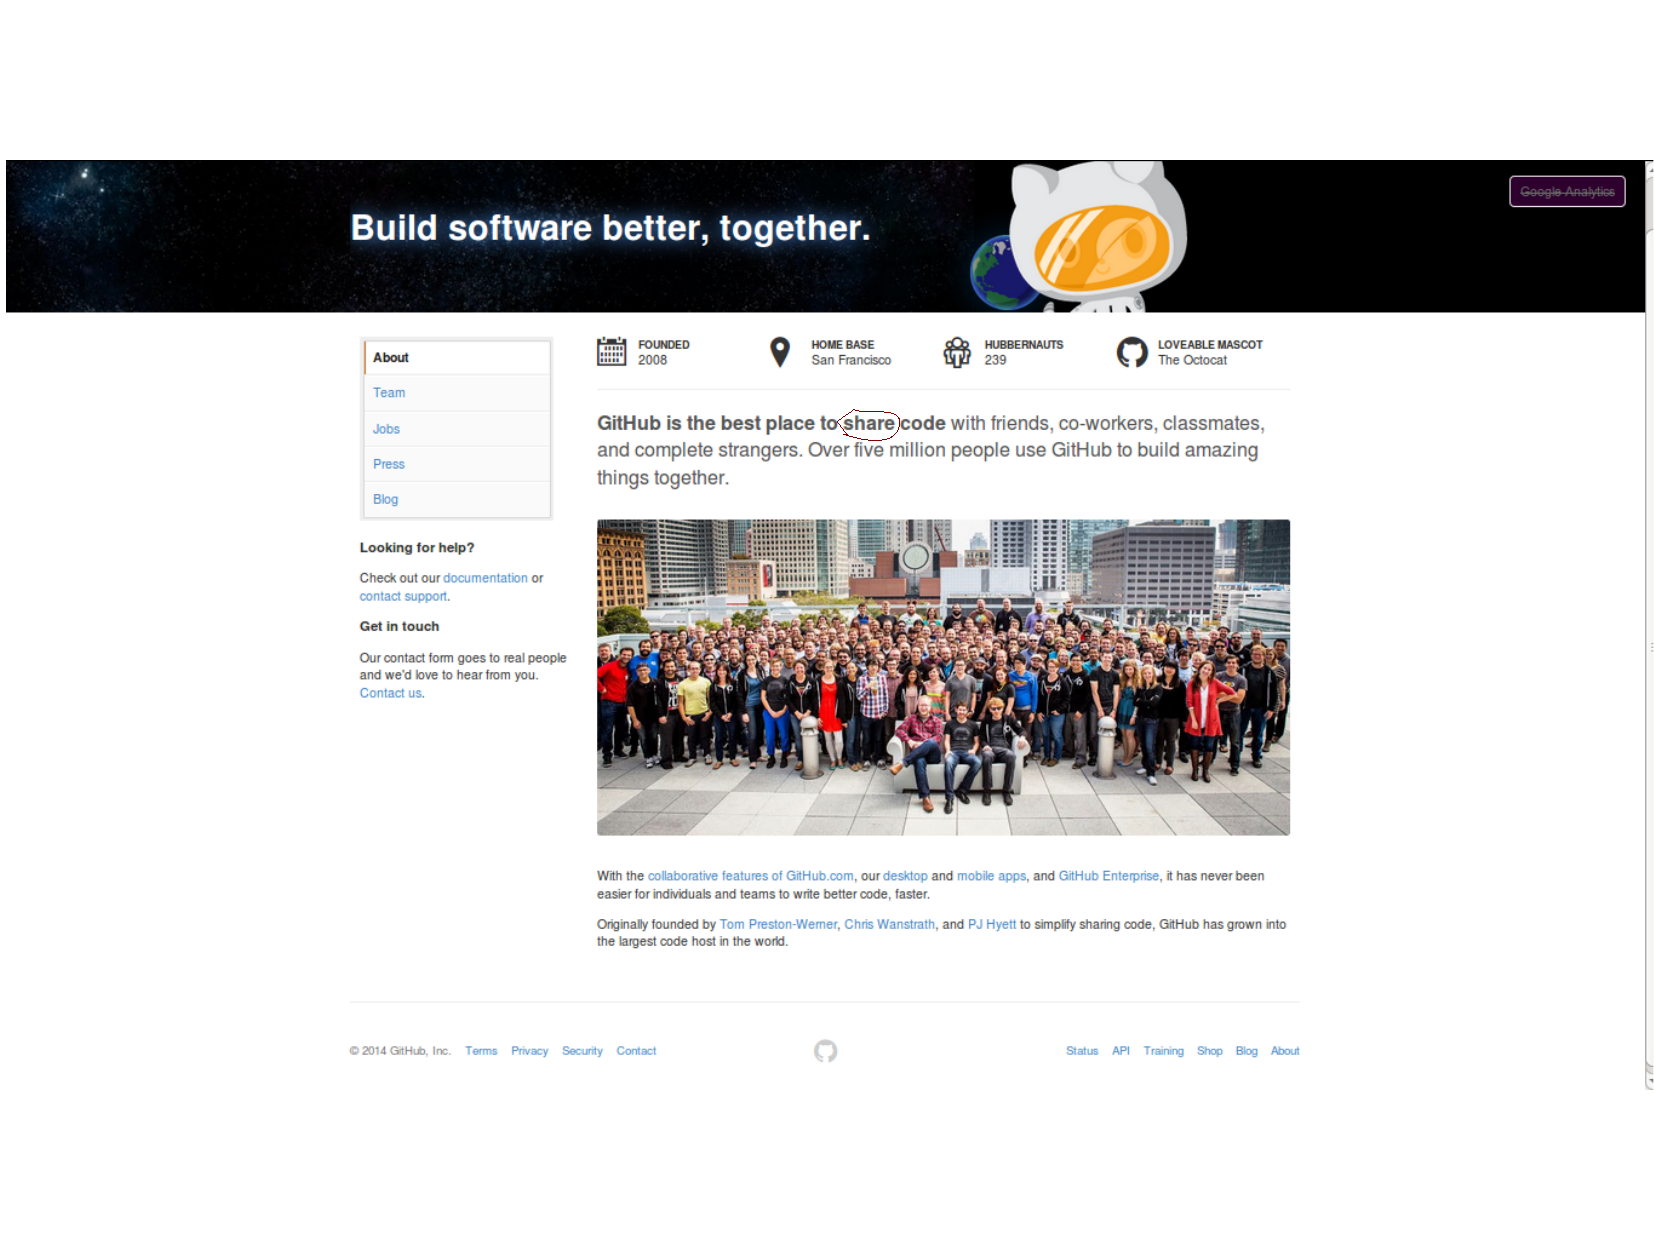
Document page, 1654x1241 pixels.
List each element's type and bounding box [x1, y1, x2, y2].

picture [6, 160, 1654, 1090]
